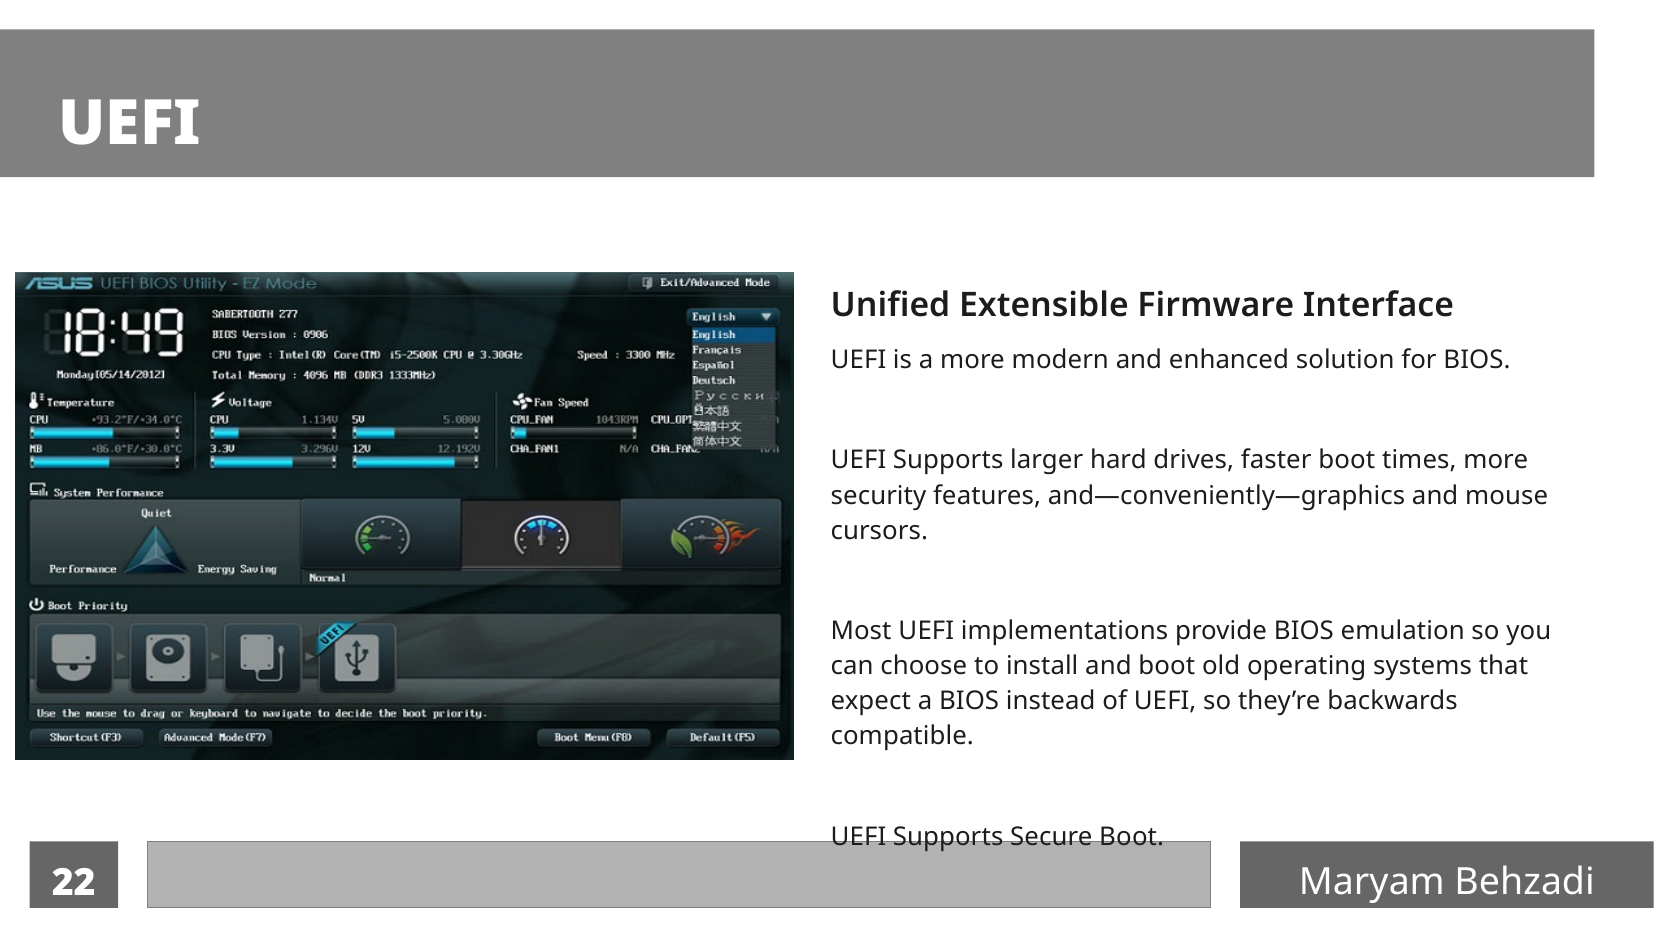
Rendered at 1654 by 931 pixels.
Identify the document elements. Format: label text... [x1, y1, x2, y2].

list Unified Extensible Firmware Interface UEFI is a more modern and enhanced solution for BIOS. UEFI Supports larger hard drives, faster boot times, more security features, and—conveniently—graphics and mouse cursors. Most UEFI implementations provide BIOS emulation so you can choose to install and boot old operating systems that expect a BIOS instead of UEFI, so they’re backwards compatible. UEFI Supports Secure Boot. [830, 280, 1566, 857]
picture [15, 272, 794, 760]
title UEFI [59, 44, 1595, 163]
